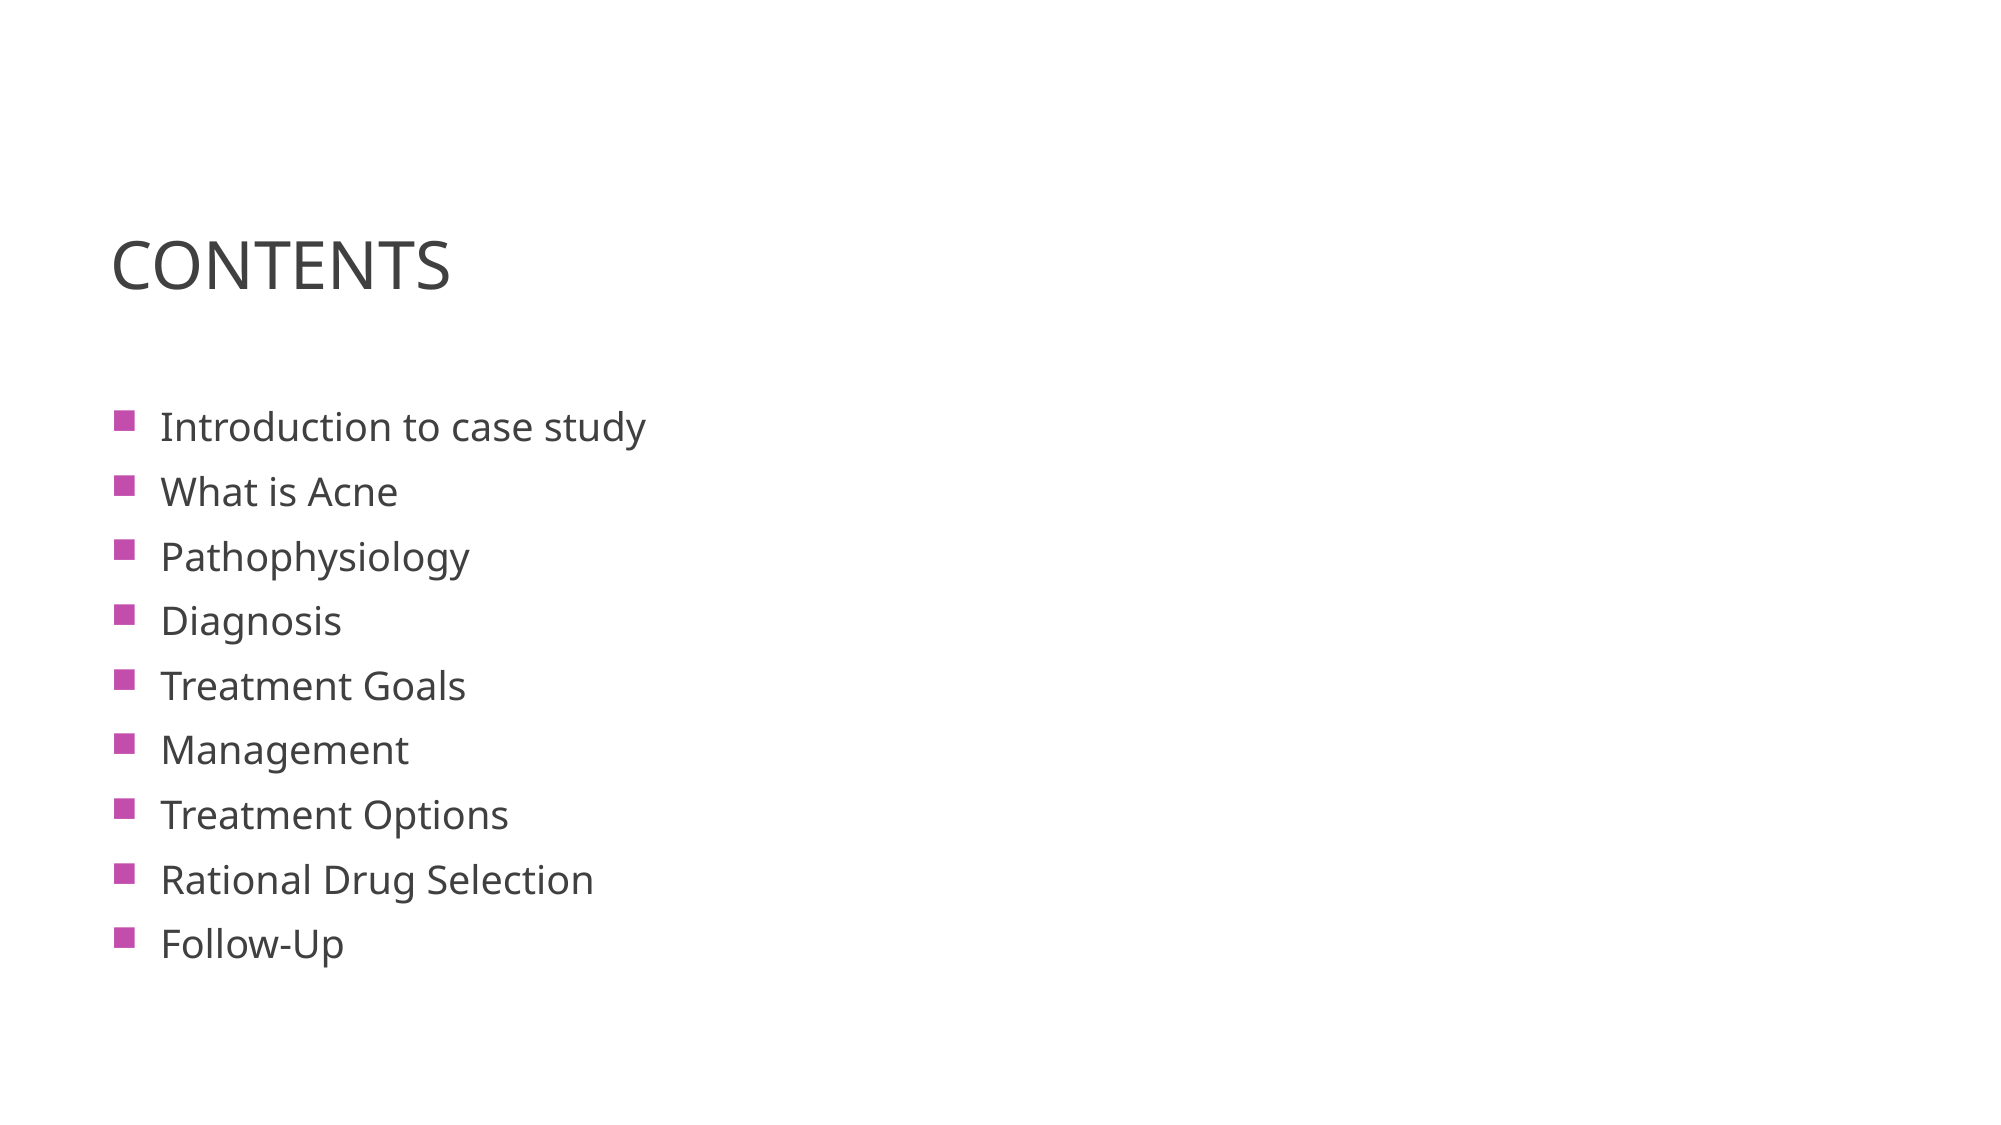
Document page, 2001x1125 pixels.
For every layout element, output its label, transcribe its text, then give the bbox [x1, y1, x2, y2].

title Contents [95, 115, 1905, 311]
list Introduction to case study What is Acne Pathophysiology Diagnosis Treatment Goals Management Treatment Options Rational Drug Selection Follow-Up [95, 383, 1905, 981]
